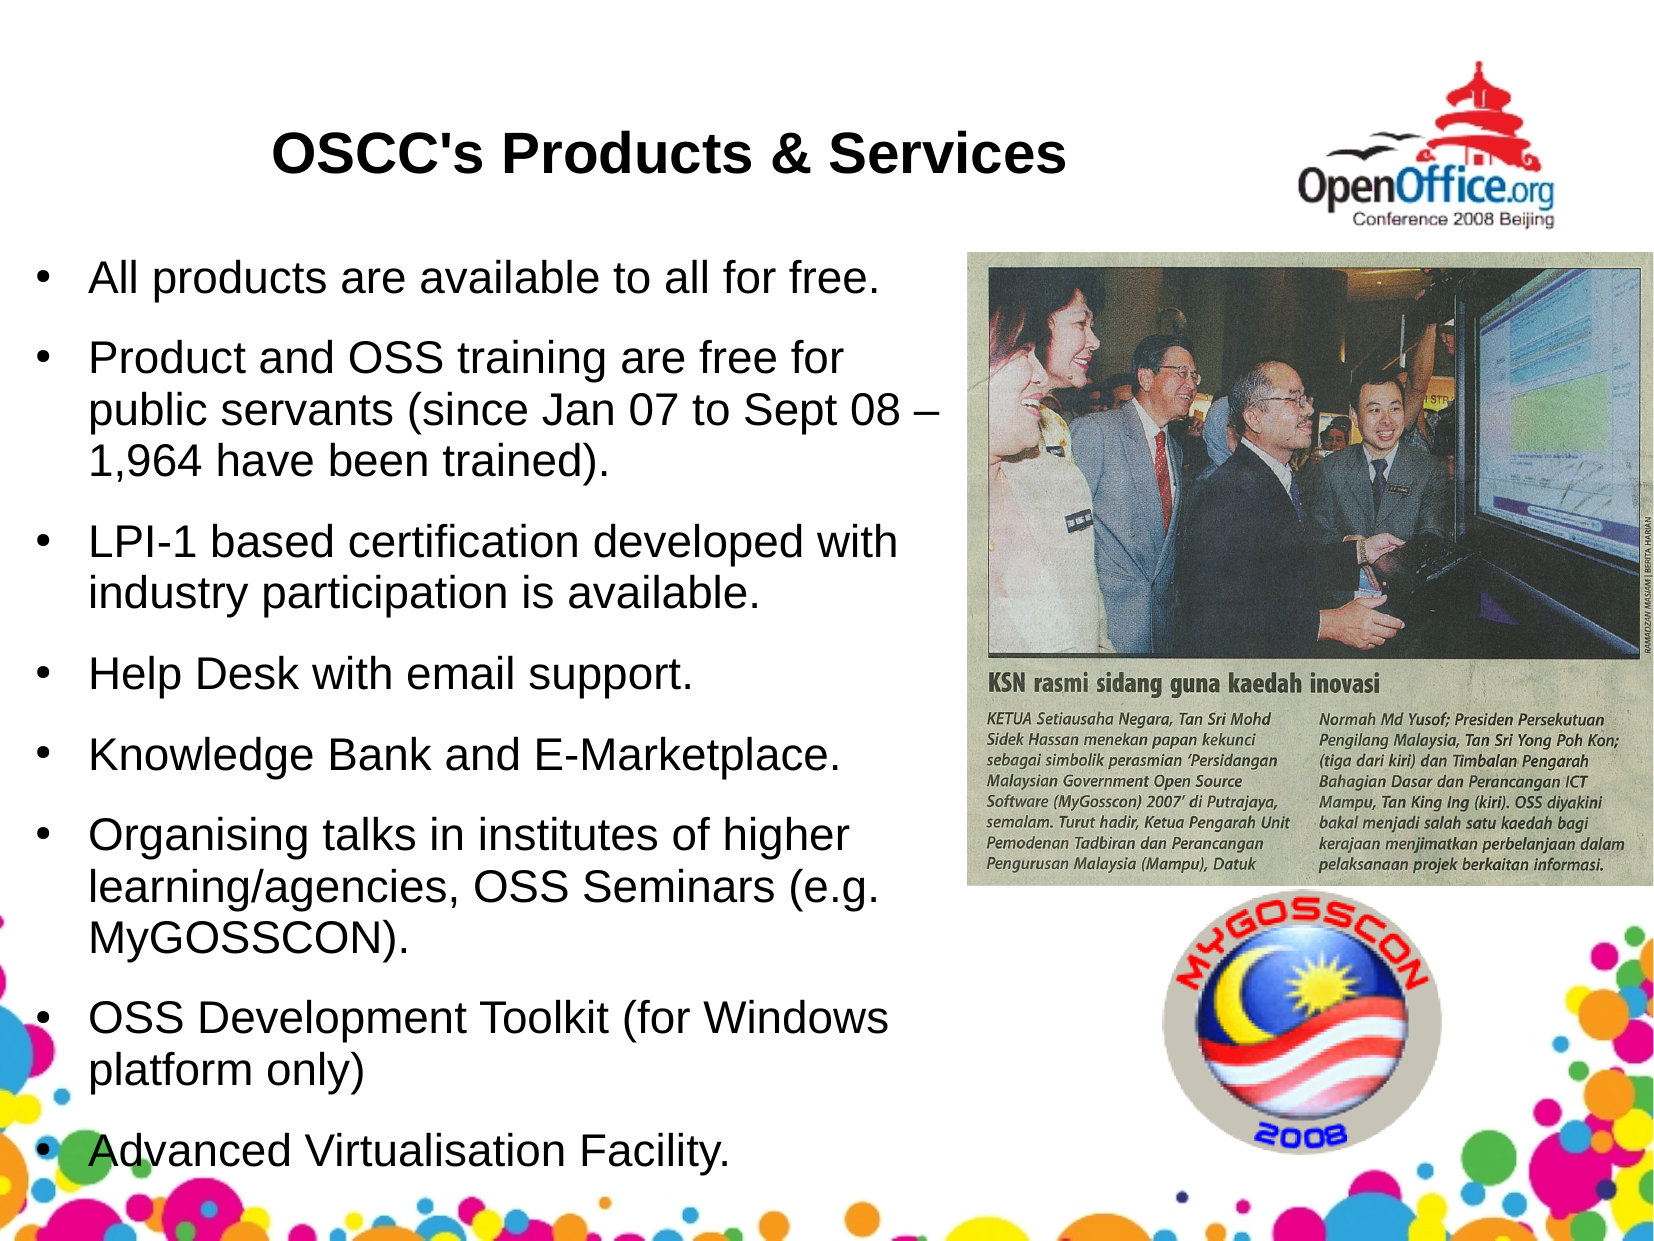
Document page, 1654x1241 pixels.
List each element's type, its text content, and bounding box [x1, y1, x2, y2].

picture [1285, 51, 1569, 250]
title OSCC's Products & Services [82, 49, 1258, 257]
picture [0, 252, 1654, 1241]
list All products are available to all for free. Product and OSS training are free for public servants (since Jan 07 to Sept 08 – 1,964 have been trained). LPI-1 based certification developed with industry participation is available. Help Desk with email support. Knowledge Bank and E-Marketplace. Organising talks in institutes of higher learning/agencies, OSS Seminars (e.g. MyGOSSCON). OSS Development Toolkit (for Windows platform only) Advanced Virtualisation Facility. [17, 251, 954, 1176]
